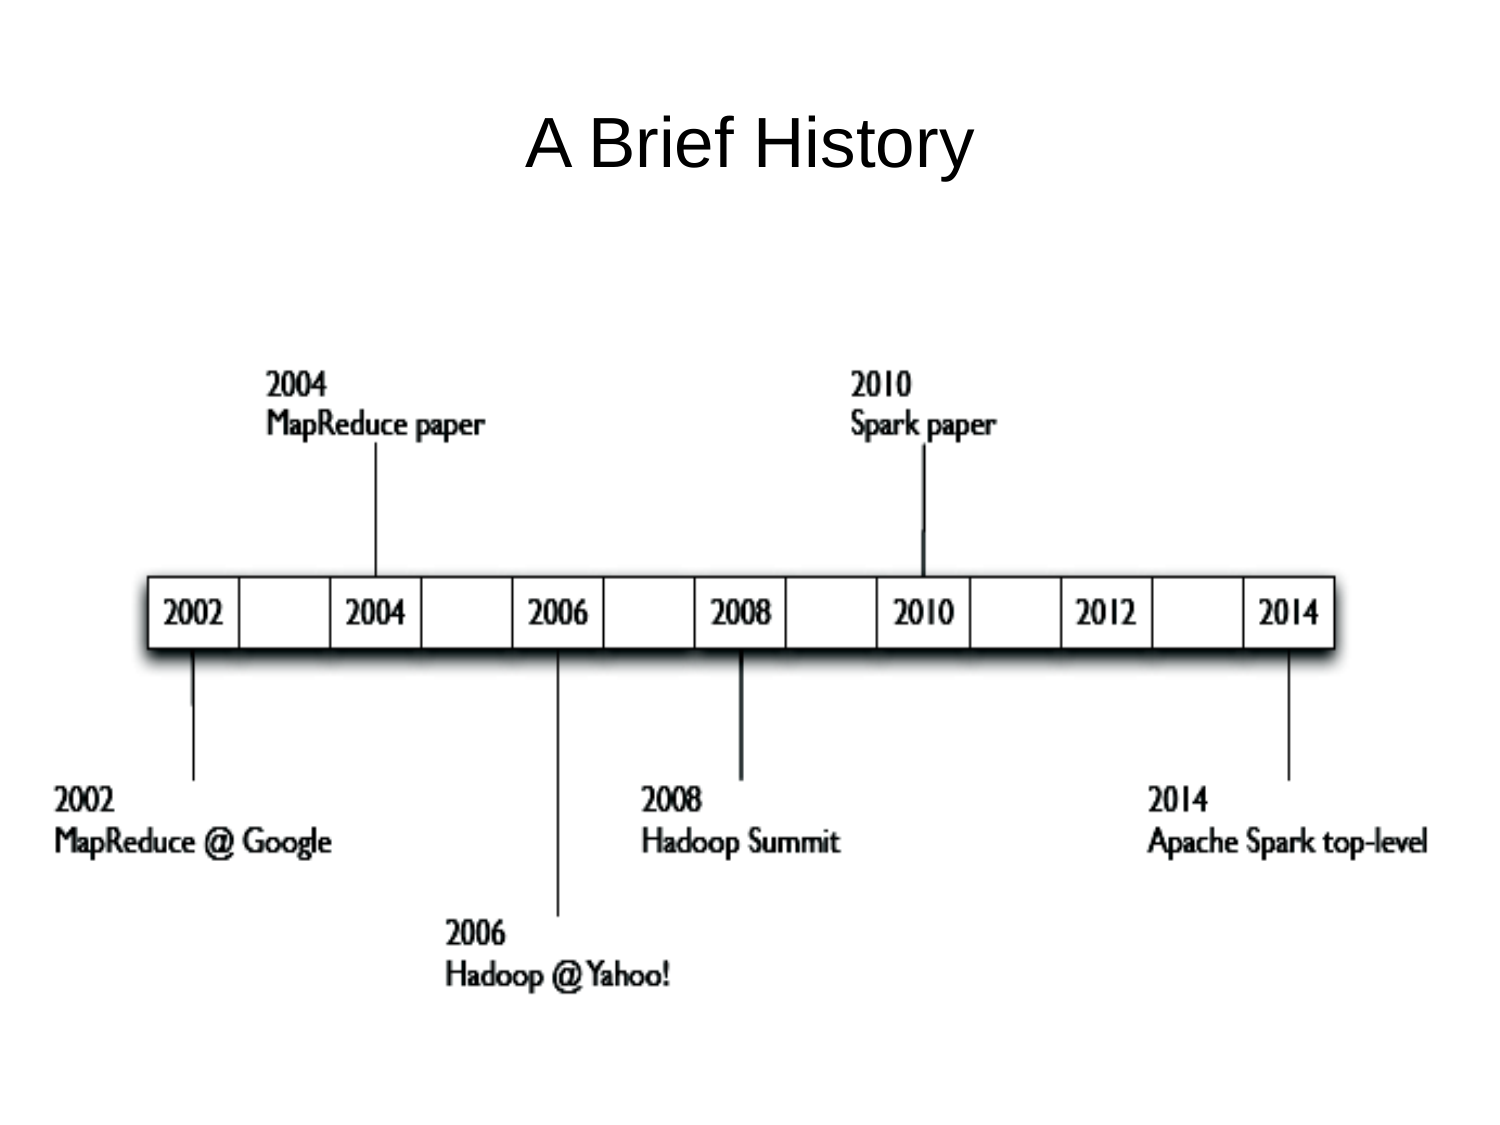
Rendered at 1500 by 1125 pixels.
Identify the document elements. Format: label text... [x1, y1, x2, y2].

title A Brief History [75, 44, 1425, 192]
picture [0, 192, 1500, 1125]
